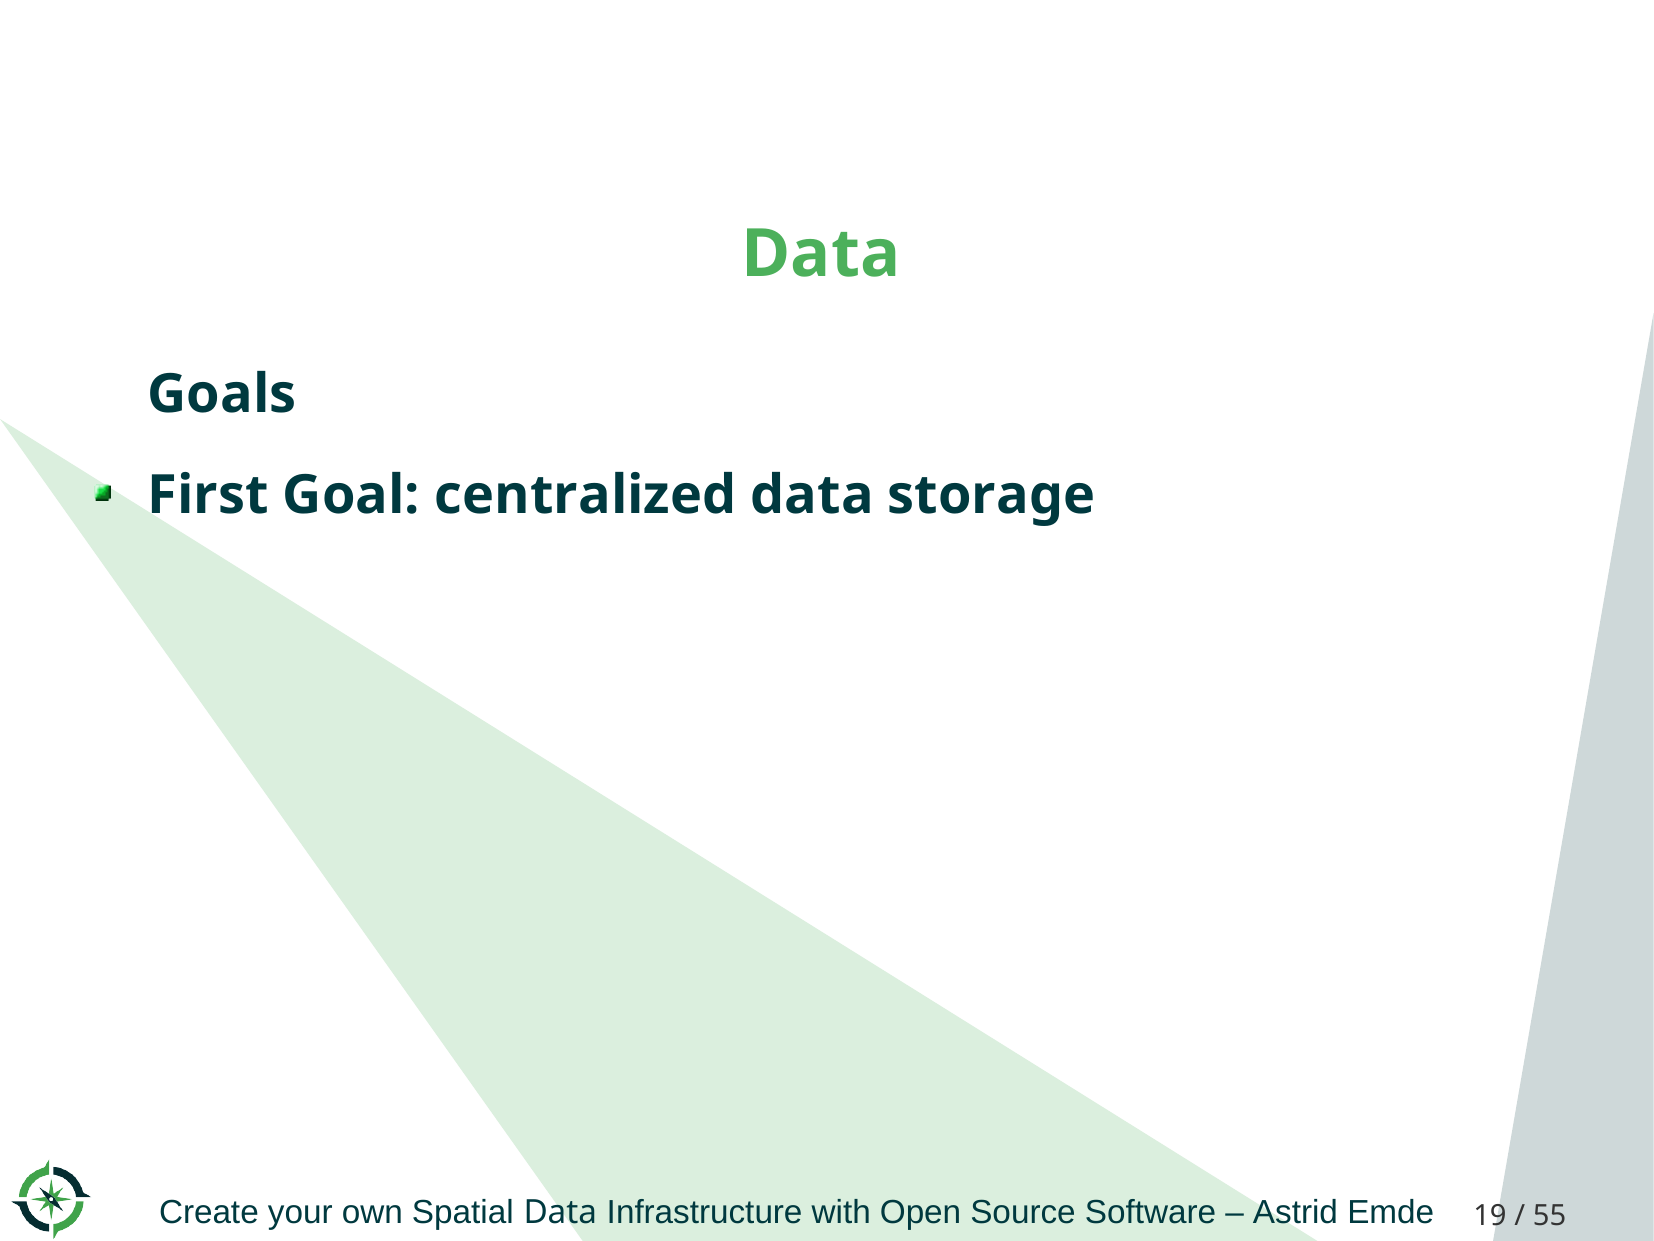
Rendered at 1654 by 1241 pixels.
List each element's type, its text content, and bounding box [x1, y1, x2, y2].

picture [10, 1158, 92, 1240]
title Data [76, 177, 1565, 325]
list Goals First Goal: centralized data storage [76, 354, 1565, 1205]
